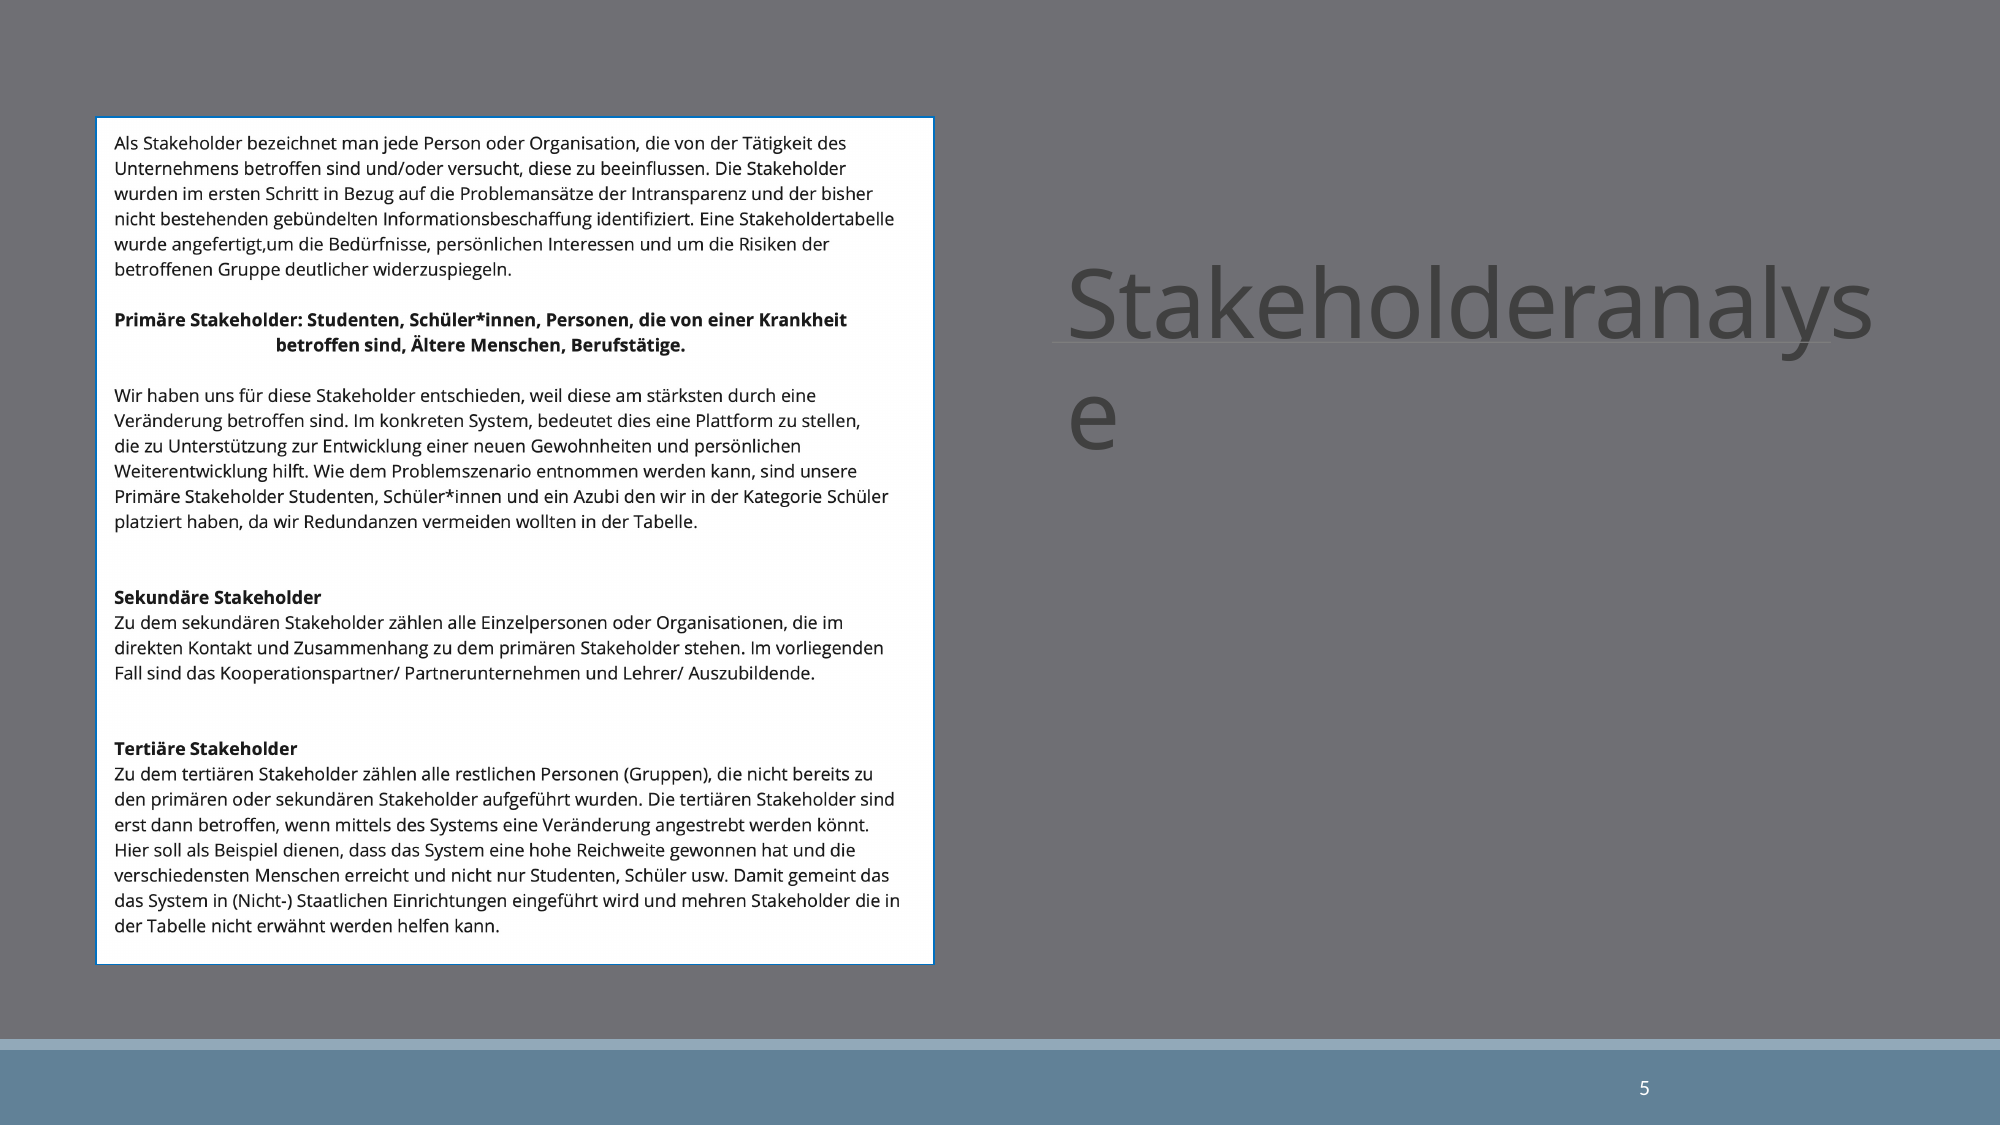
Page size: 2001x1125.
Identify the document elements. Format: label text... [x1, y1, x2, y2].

picture [96, 117, 934, 964]
slide_number 5 [1624, 1059, 1840, 1120]
text_box [0, 0, 2000, 1125]
title Stakeholderanalyse [1051, 241, 1893, 480]
